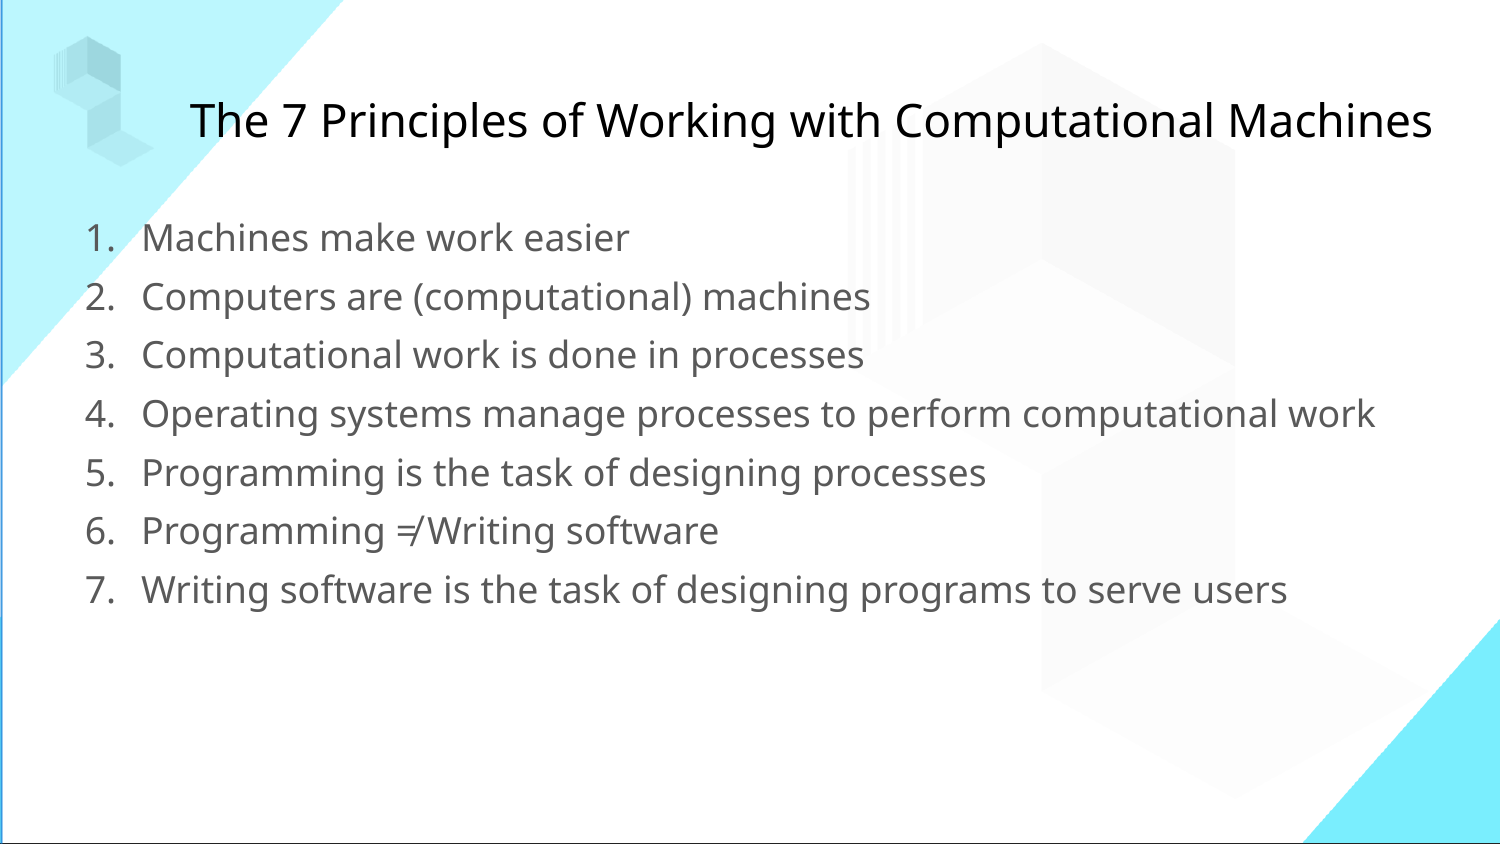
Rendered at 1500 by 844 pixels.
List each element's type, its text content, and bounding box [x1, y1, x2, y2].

list Machines make work easier Computers are (computational) machines Computational work is done in processes Operating systems manage processes to perform computational work Programming is the task of designing processes Programming ≠ Writing software Writing software is the task of designing programs to serve users [51, 189, 1449, 750]
title The 7 Principles of Working with Computational Machines [51, 72, 1449, 167]
picture [0, 0, 1500, 844]
